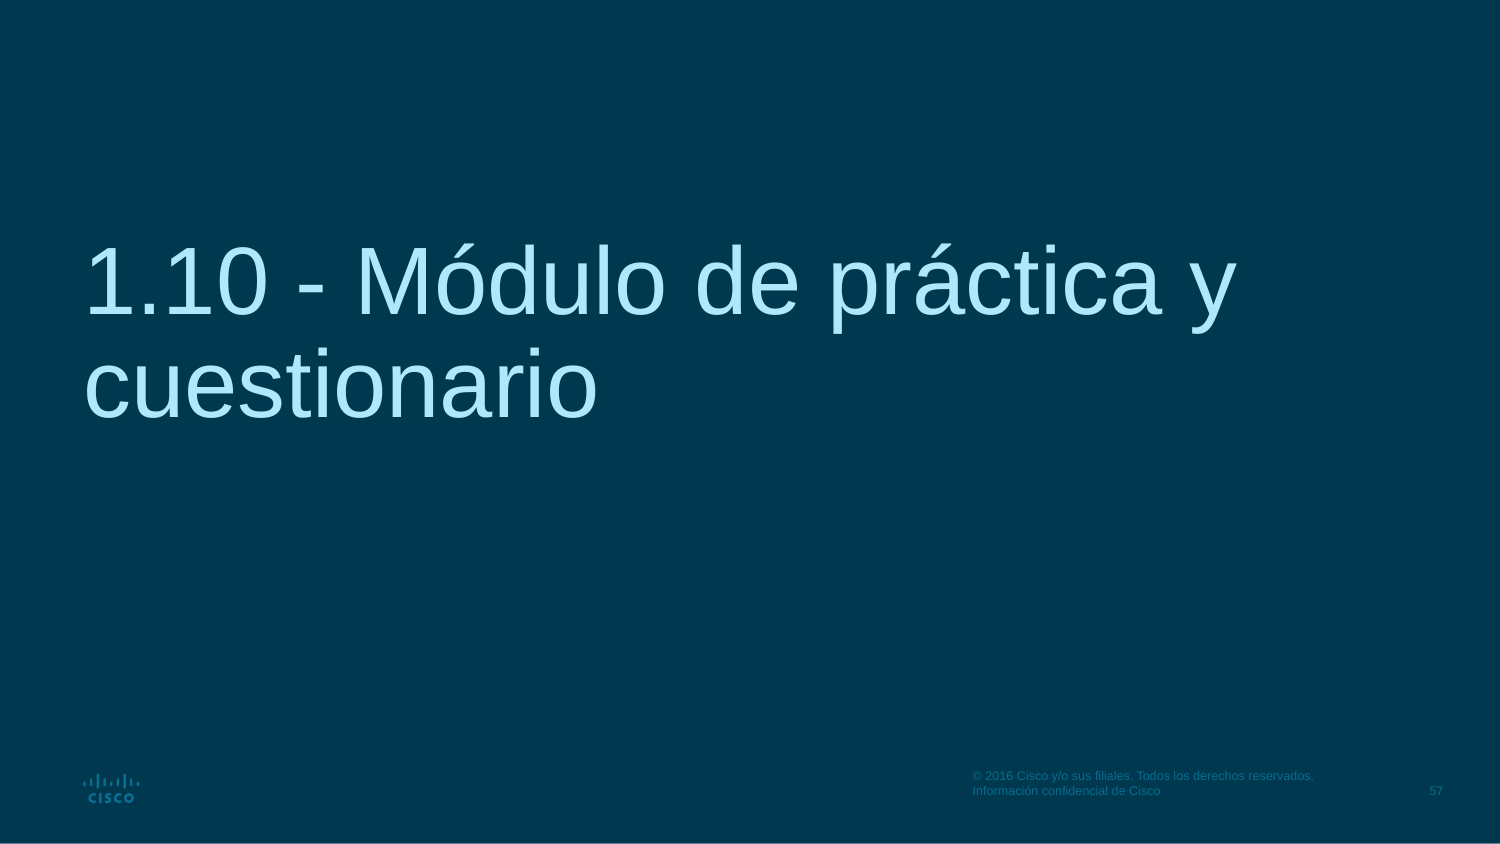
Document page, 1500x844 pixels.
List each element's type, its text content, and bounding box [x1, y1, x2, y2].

title 1.10 - Módulo de práctica y cuestionario [68, 150, 1315, 446]
